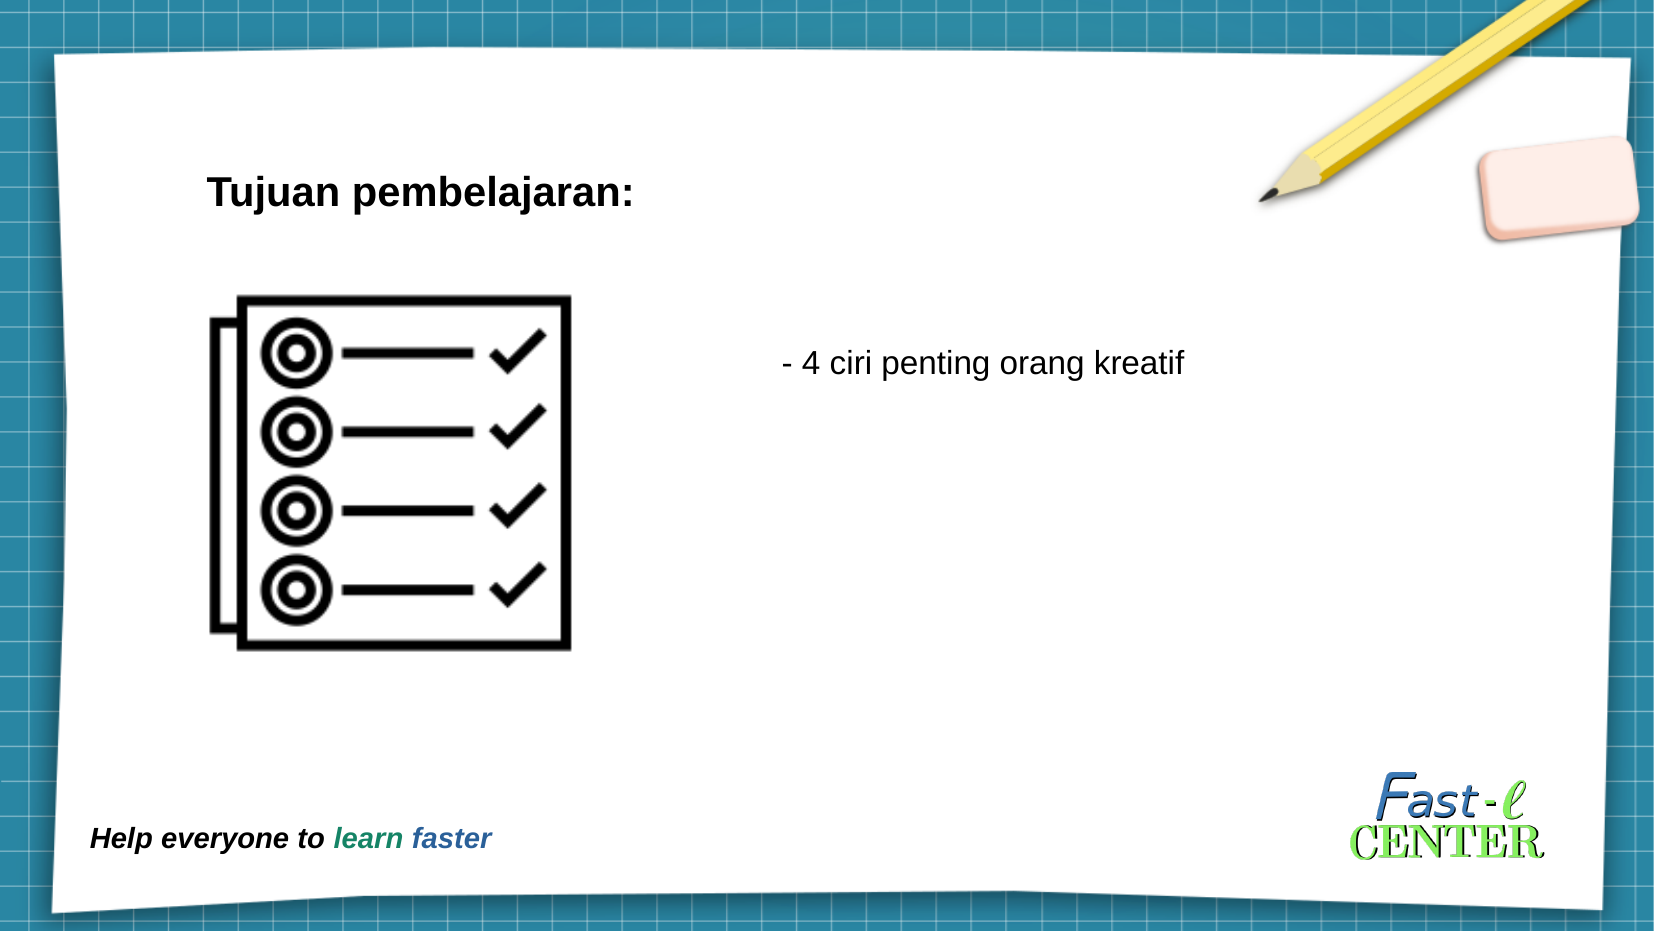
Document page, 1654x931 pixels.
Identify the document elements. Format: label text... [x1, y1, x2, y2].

text_box Tujuan pembelajaran: [191, 160, 676, 226]
text_box Help everyone to learn faster [75, 814, 507, 863]
text_box - 4 ciri penting orang kreatif [766, 337, 1201, 390]
picture [0, 0, 1654, 931]
